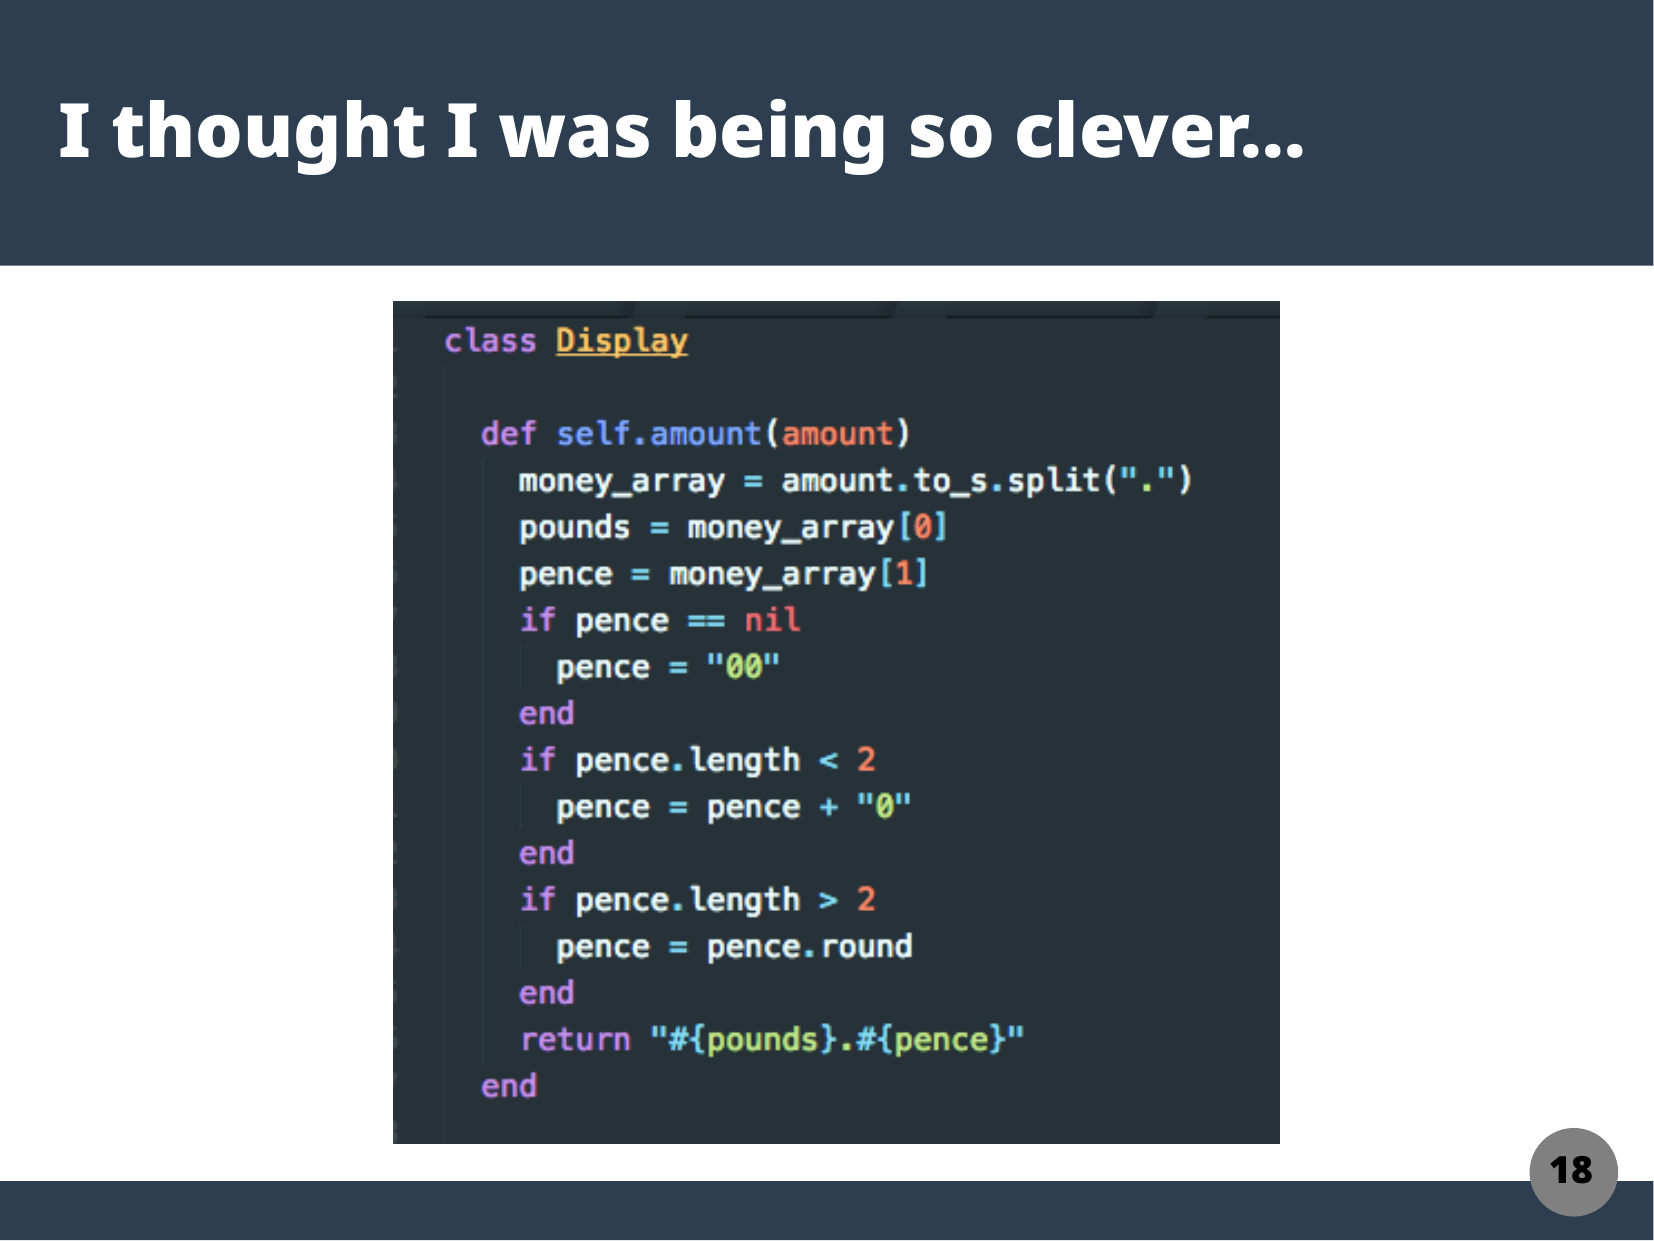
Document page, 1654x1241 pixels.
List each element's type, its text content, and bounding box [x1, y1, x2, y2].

picture [393, 301, 1280, 1144]
title I thought I was being so clever... [59, 49, 1595, 207]
